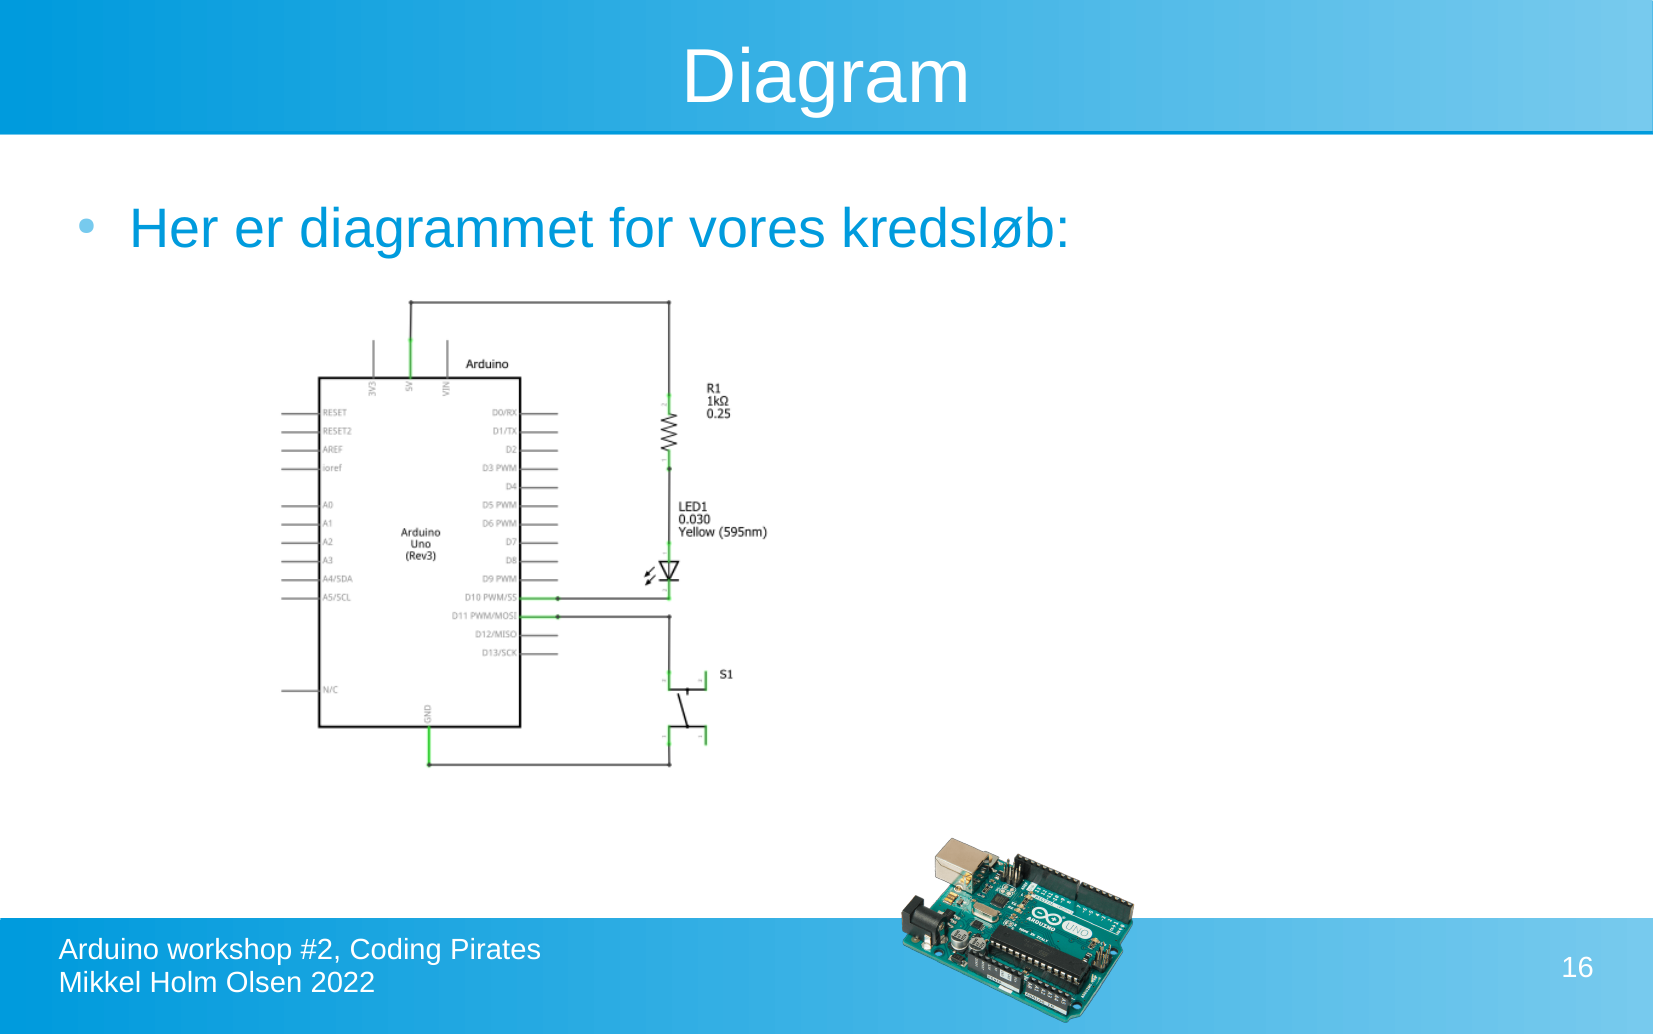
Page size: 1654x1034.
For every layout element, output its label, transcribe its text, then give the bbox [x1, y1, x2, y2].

title Diagram [58, 32, 1594, 120]
picture [900, 854, 1138, 1024]
list Her er diagrammet for vores kredsløb: [58, 196, 1594, 854]
picture [262, 282, 787, 788]
